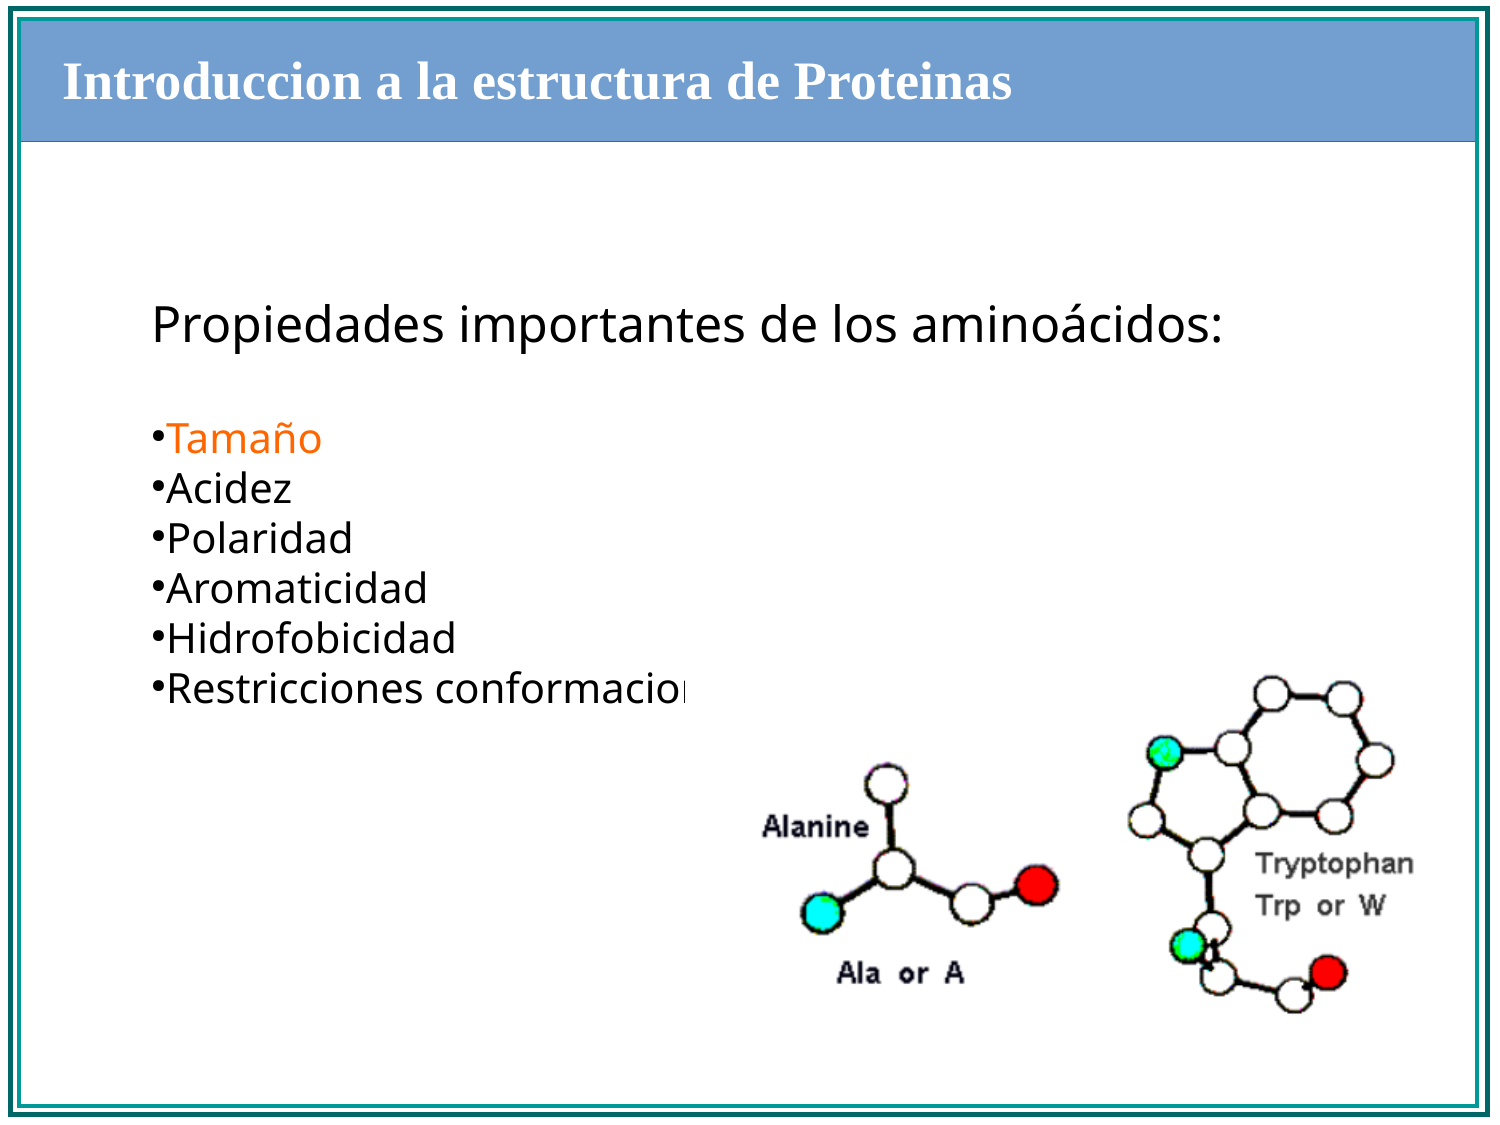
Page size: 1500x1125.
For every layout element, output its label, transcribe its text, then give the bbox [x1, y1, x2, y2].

picture [685, 566, 1465, 1092]
text_box [21, 21, 1475, 142]
text_box Propiedades importantes de los aminoácidos: Tamaño Acidez Polaridad Aromaticidad Hidrofobicidad Restricciones conformacionales [136, 284, 1264, 720]
text_box Introduccion a la estructura de Proteinas [47, 38, 1335, 142]
